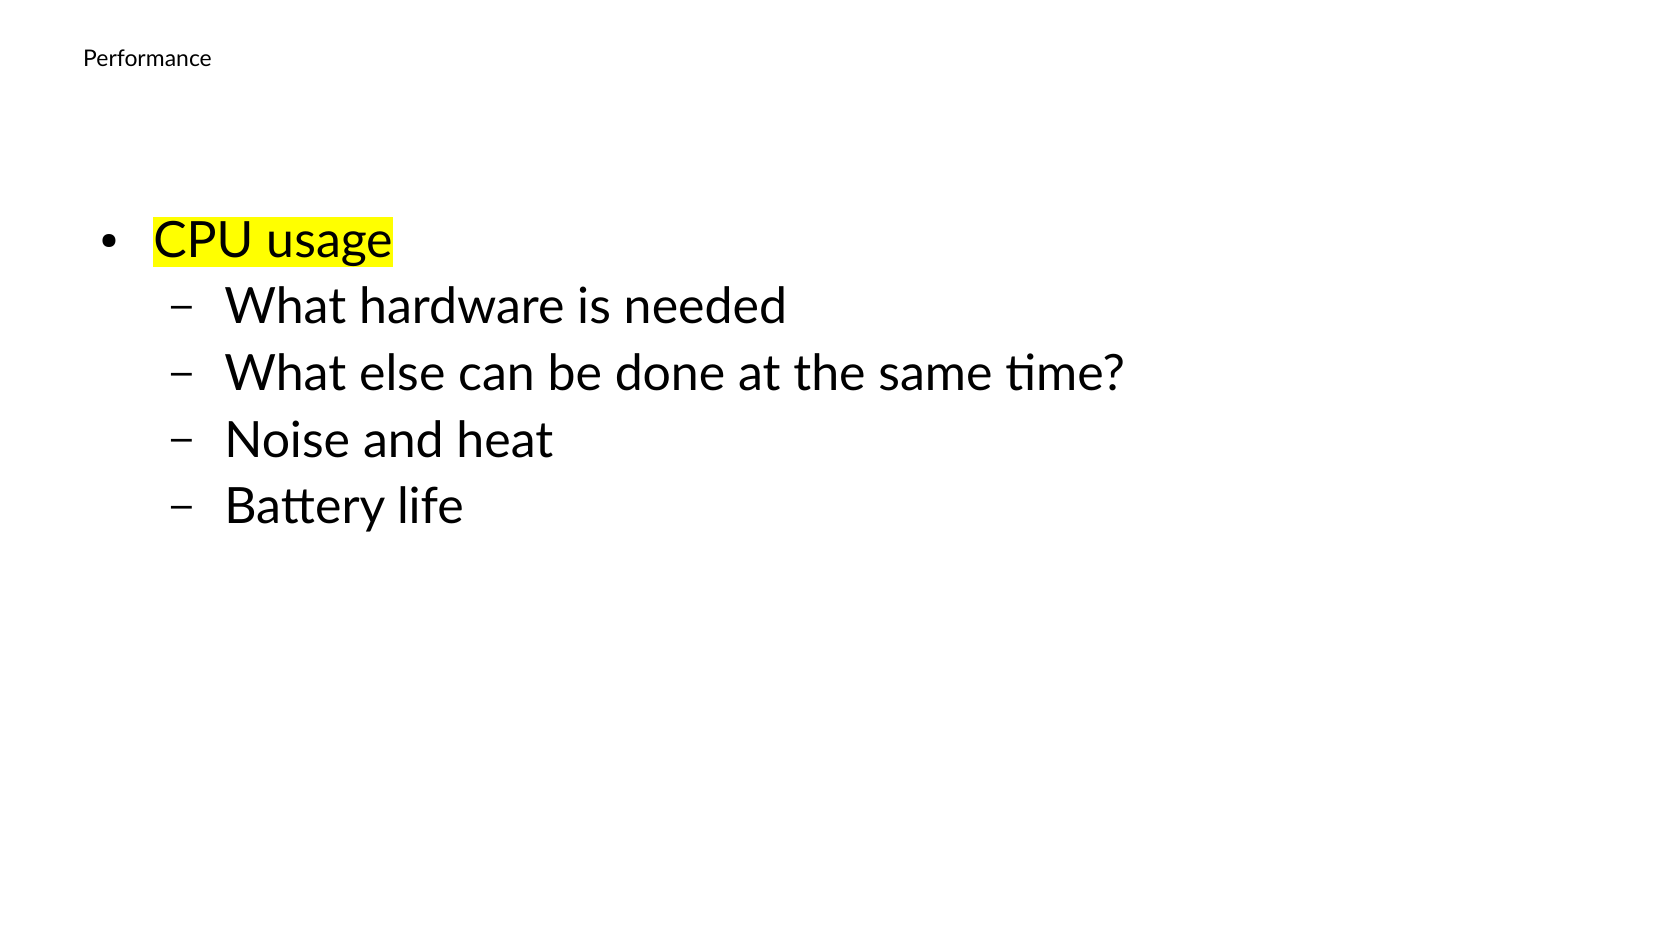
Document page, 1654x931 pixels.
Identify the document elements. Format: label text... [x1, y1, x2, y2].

title Performance [83, 0, 1571, 119]
list CPU usage What hardware is needed What else can be done at the same time? Noise and heat Battery life [82, 217, 1571, 839]
